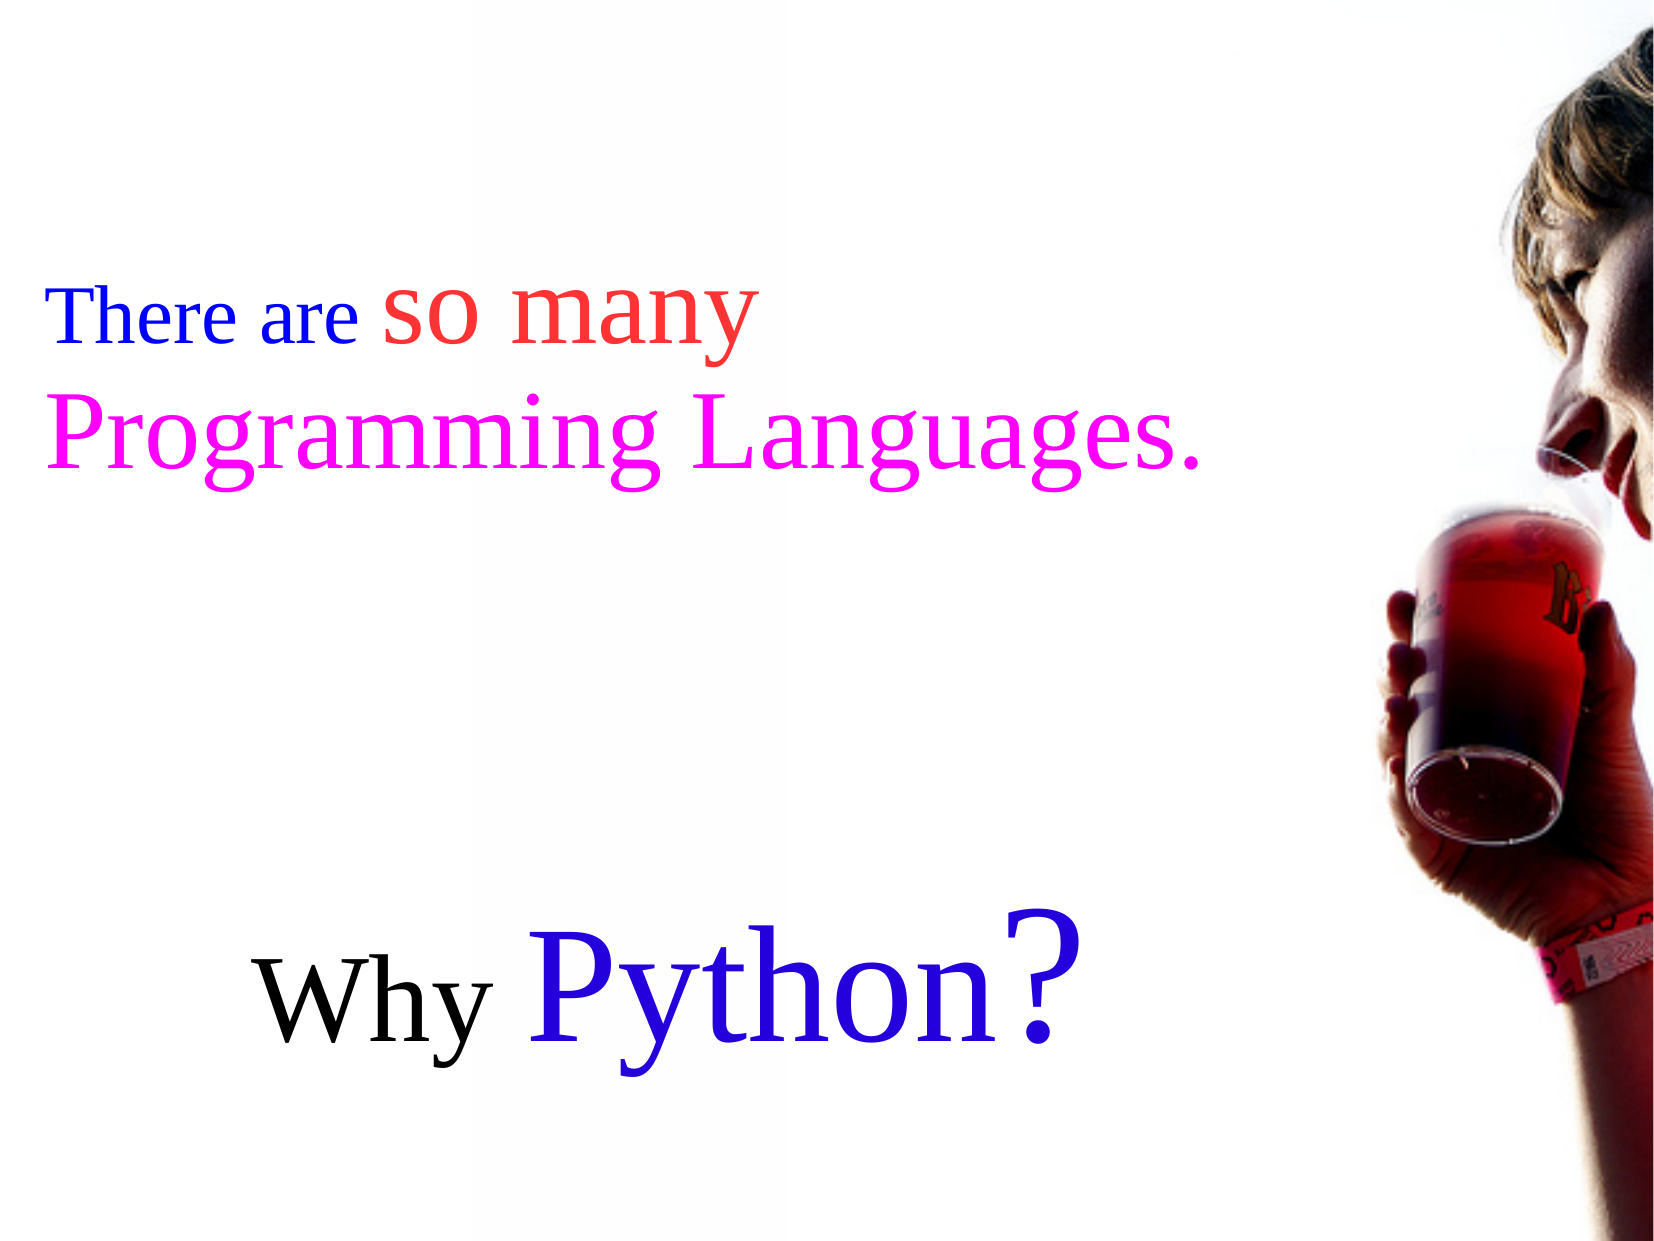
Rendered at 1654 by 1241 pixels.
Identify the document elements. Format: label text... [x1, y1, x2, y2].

picture [472, 0, 1654, 1241]
text_box There are so many Programming Languages. [29, 236, 1220, 523]
text_box Why Python? [236, 856, 1182, 1113]
